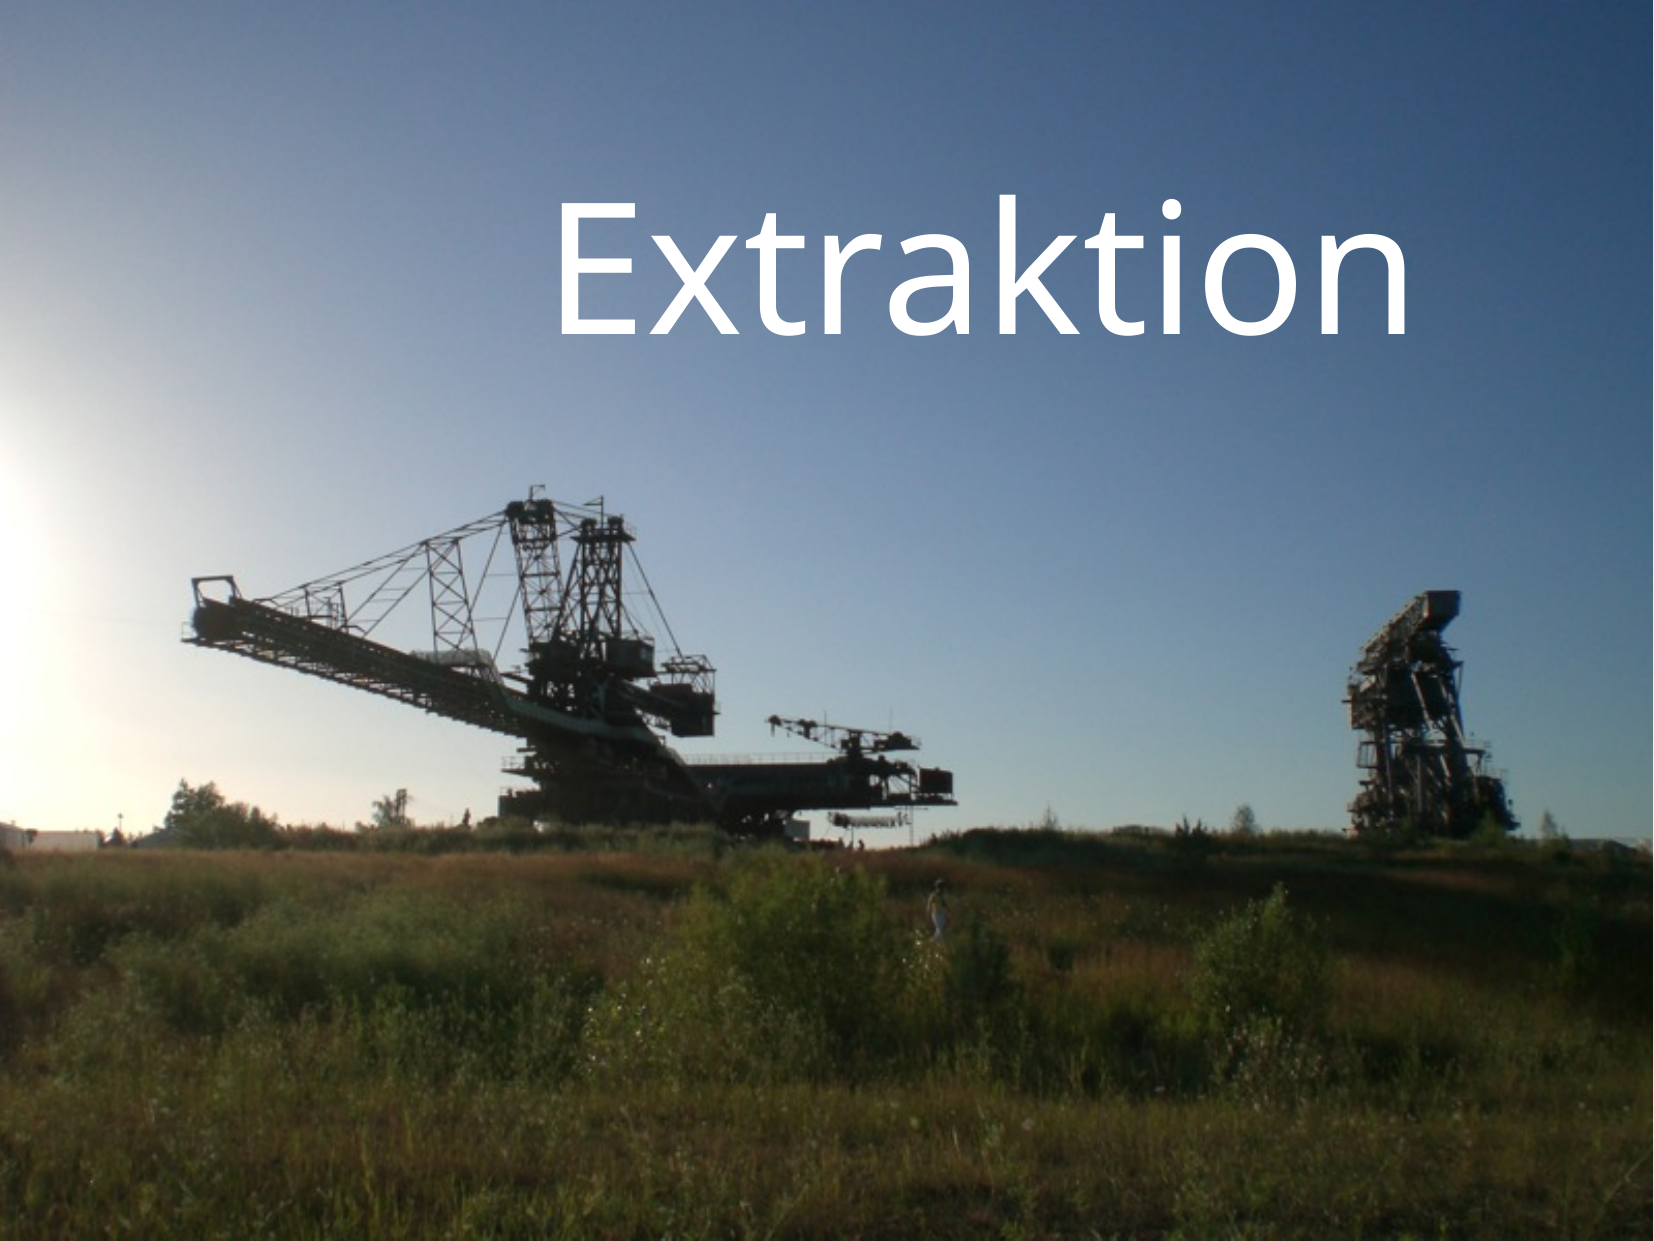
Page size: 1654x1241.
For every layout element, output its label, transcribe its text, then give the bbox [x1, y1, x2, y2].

picture [0, 0, 1654, 1241]
text_box Extraktion [529, 131, 1612, 405]
